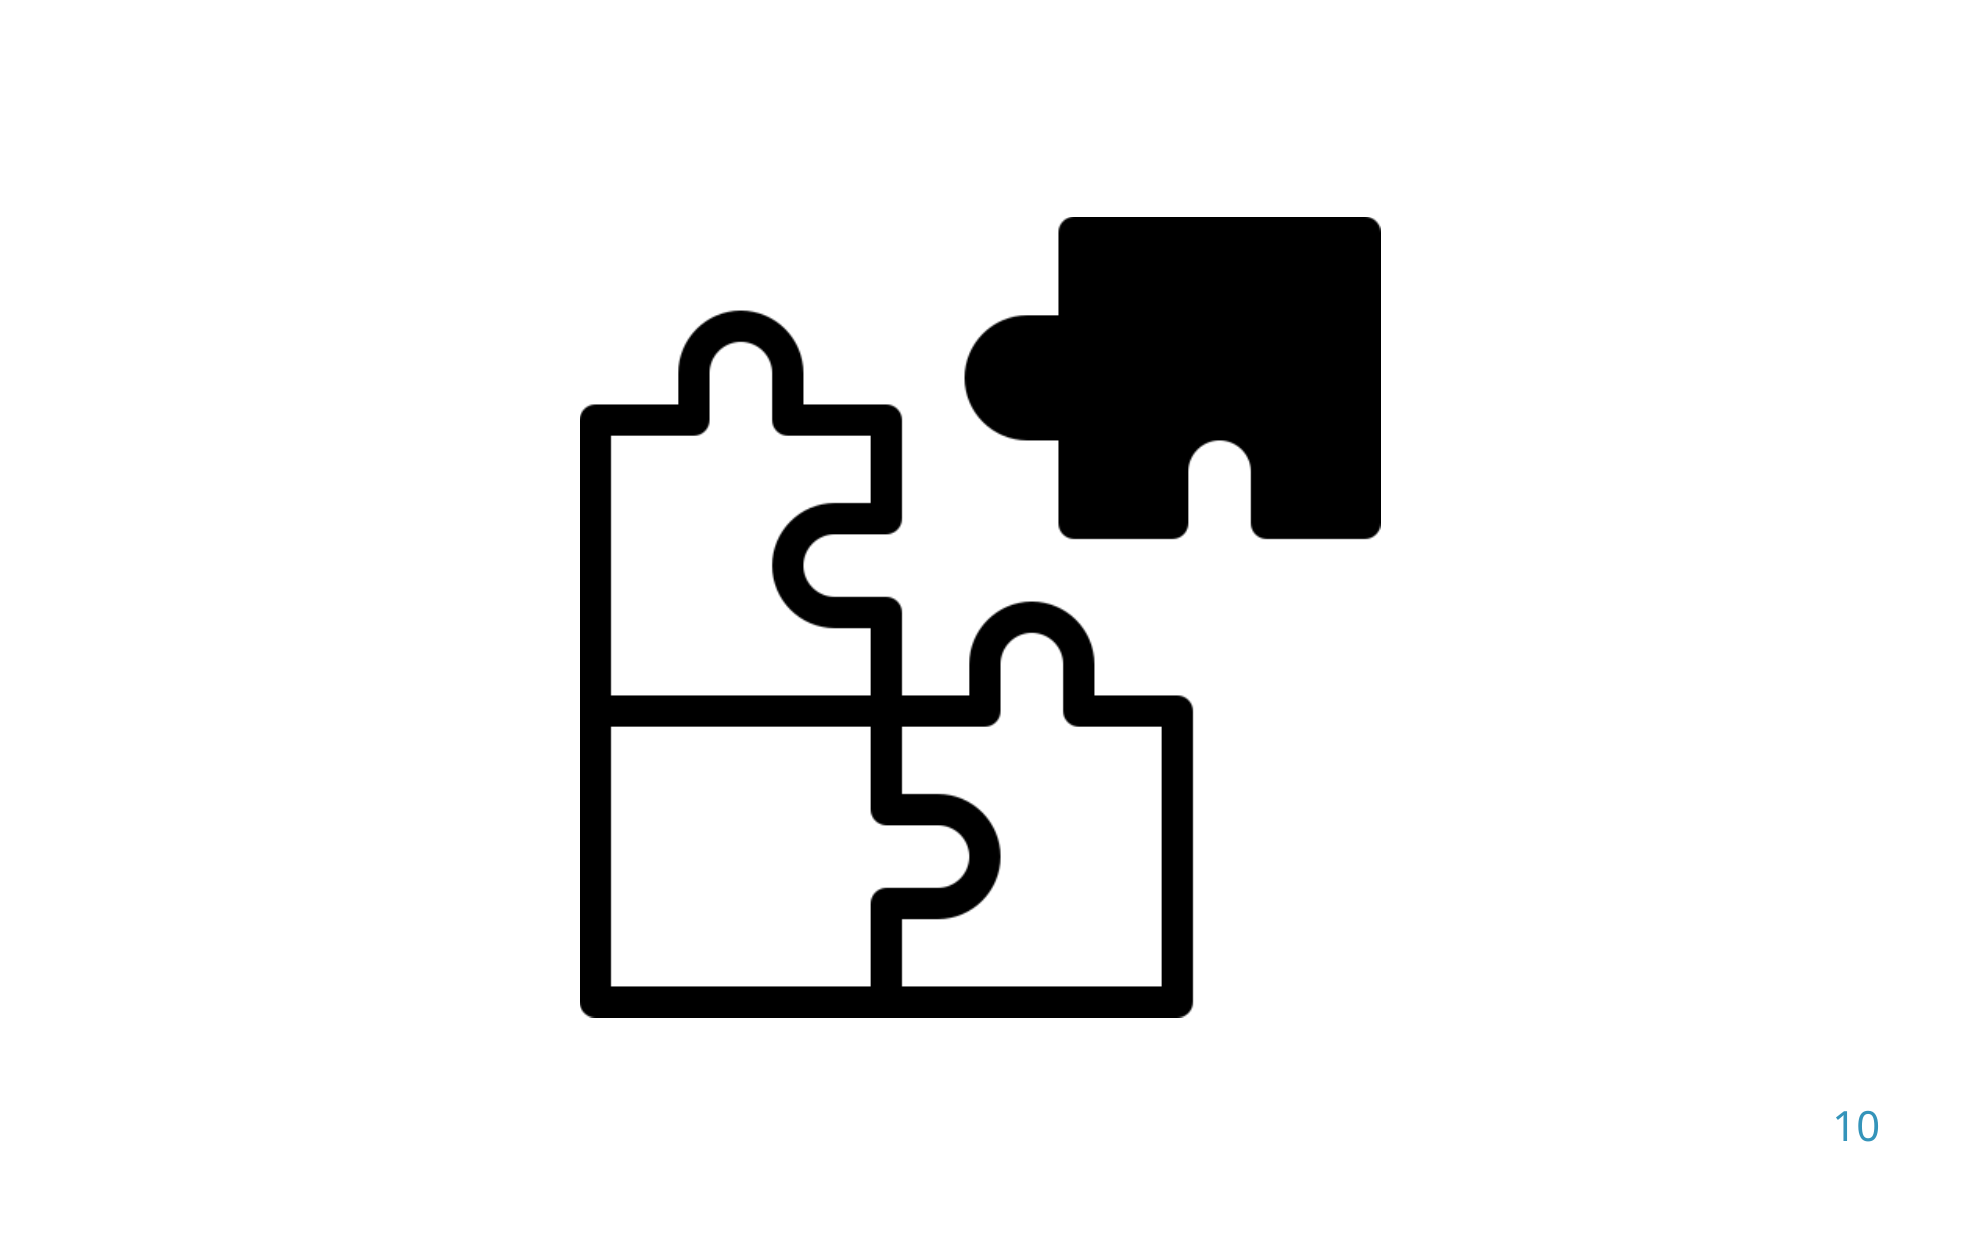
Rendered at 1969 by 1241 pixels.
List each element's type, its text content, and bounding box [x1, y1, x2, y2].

picture [580, 217, 1381, 1018]
text_box <number> [1723, 1069, 1896, 1159]
